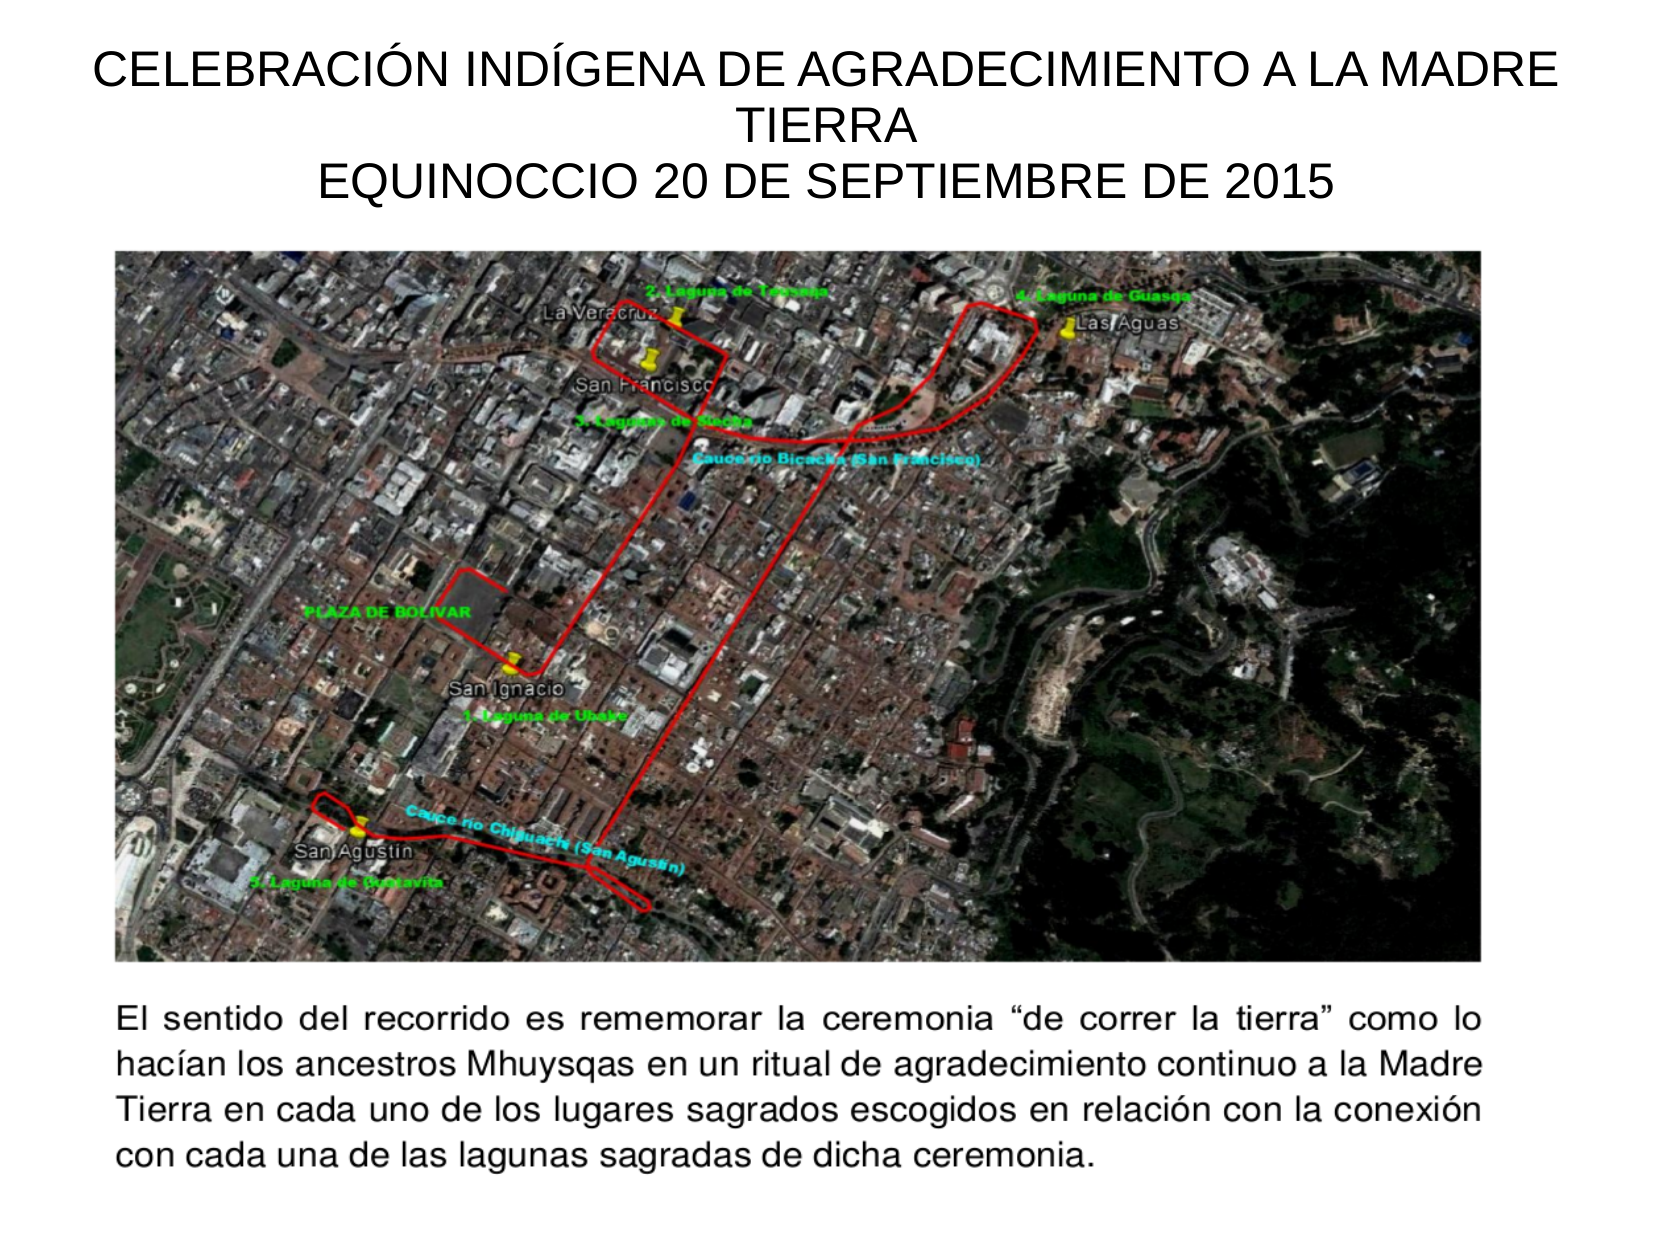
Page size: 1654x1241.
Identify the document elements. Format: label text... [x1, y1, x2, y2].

picture [101, 239, 1546, 1186]
title CELEBRACIÓN INDÍGENA DE AGRADECIMIENTO A LA MADRE TIERRA EQUINOCCIO 20 DE SEPTIEMBRE DE 2015 [82, 41, 1571, 265]
